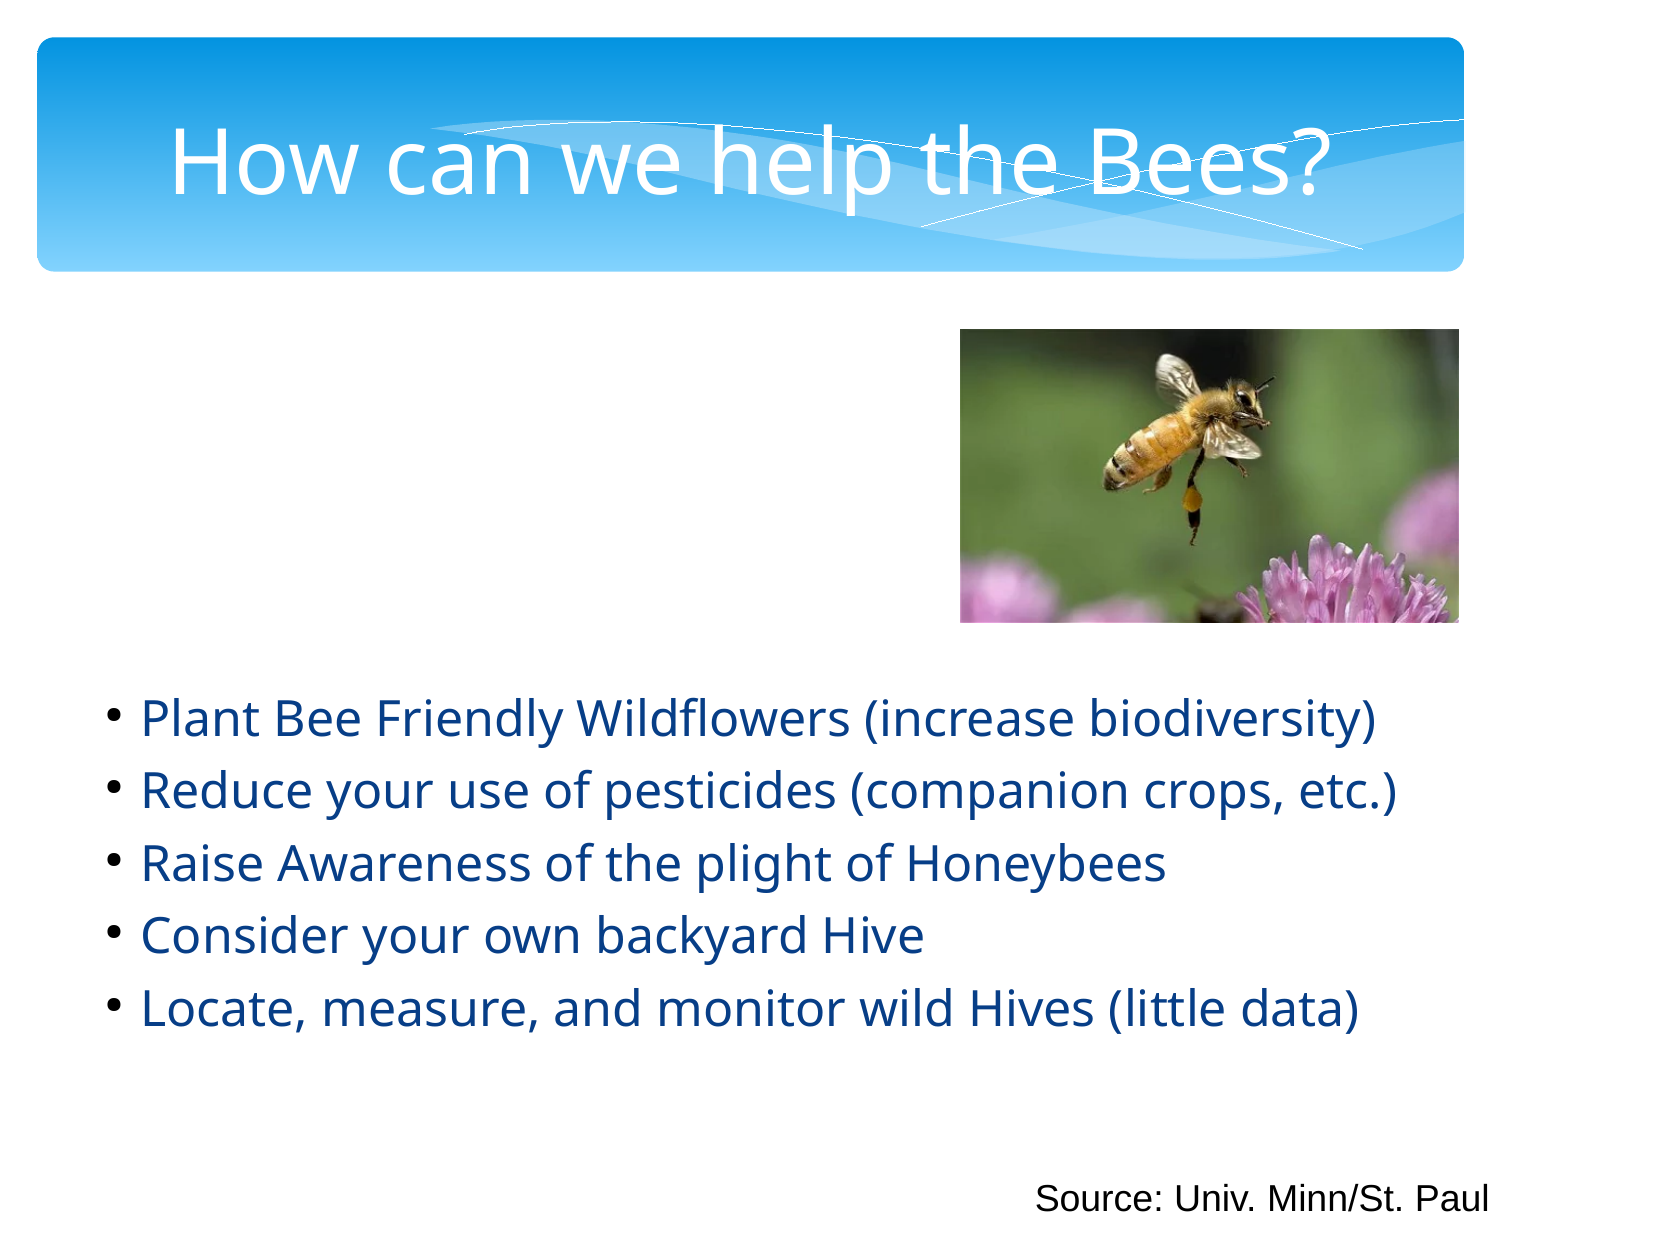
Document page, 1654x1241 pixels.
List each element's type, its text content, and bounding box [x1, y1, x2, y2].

title How can we help the Bees? [74, 40, 1425, 276]
text_box Source: Univ. Minn/St. Paul [1020, 1170, 1531, 1231]
picture [960, 329, 1459, 623]
subtitle Plant Bee Friendly Wildflowers (increase biodiversity) Reduce your use of pesticides (companion crops, etc.) Raise Awareness of the plight of Honeybees Consider your own backyard Hive Locate, measure, and monitor wild Hives (little data) [104, 596, 1501, 1126]
